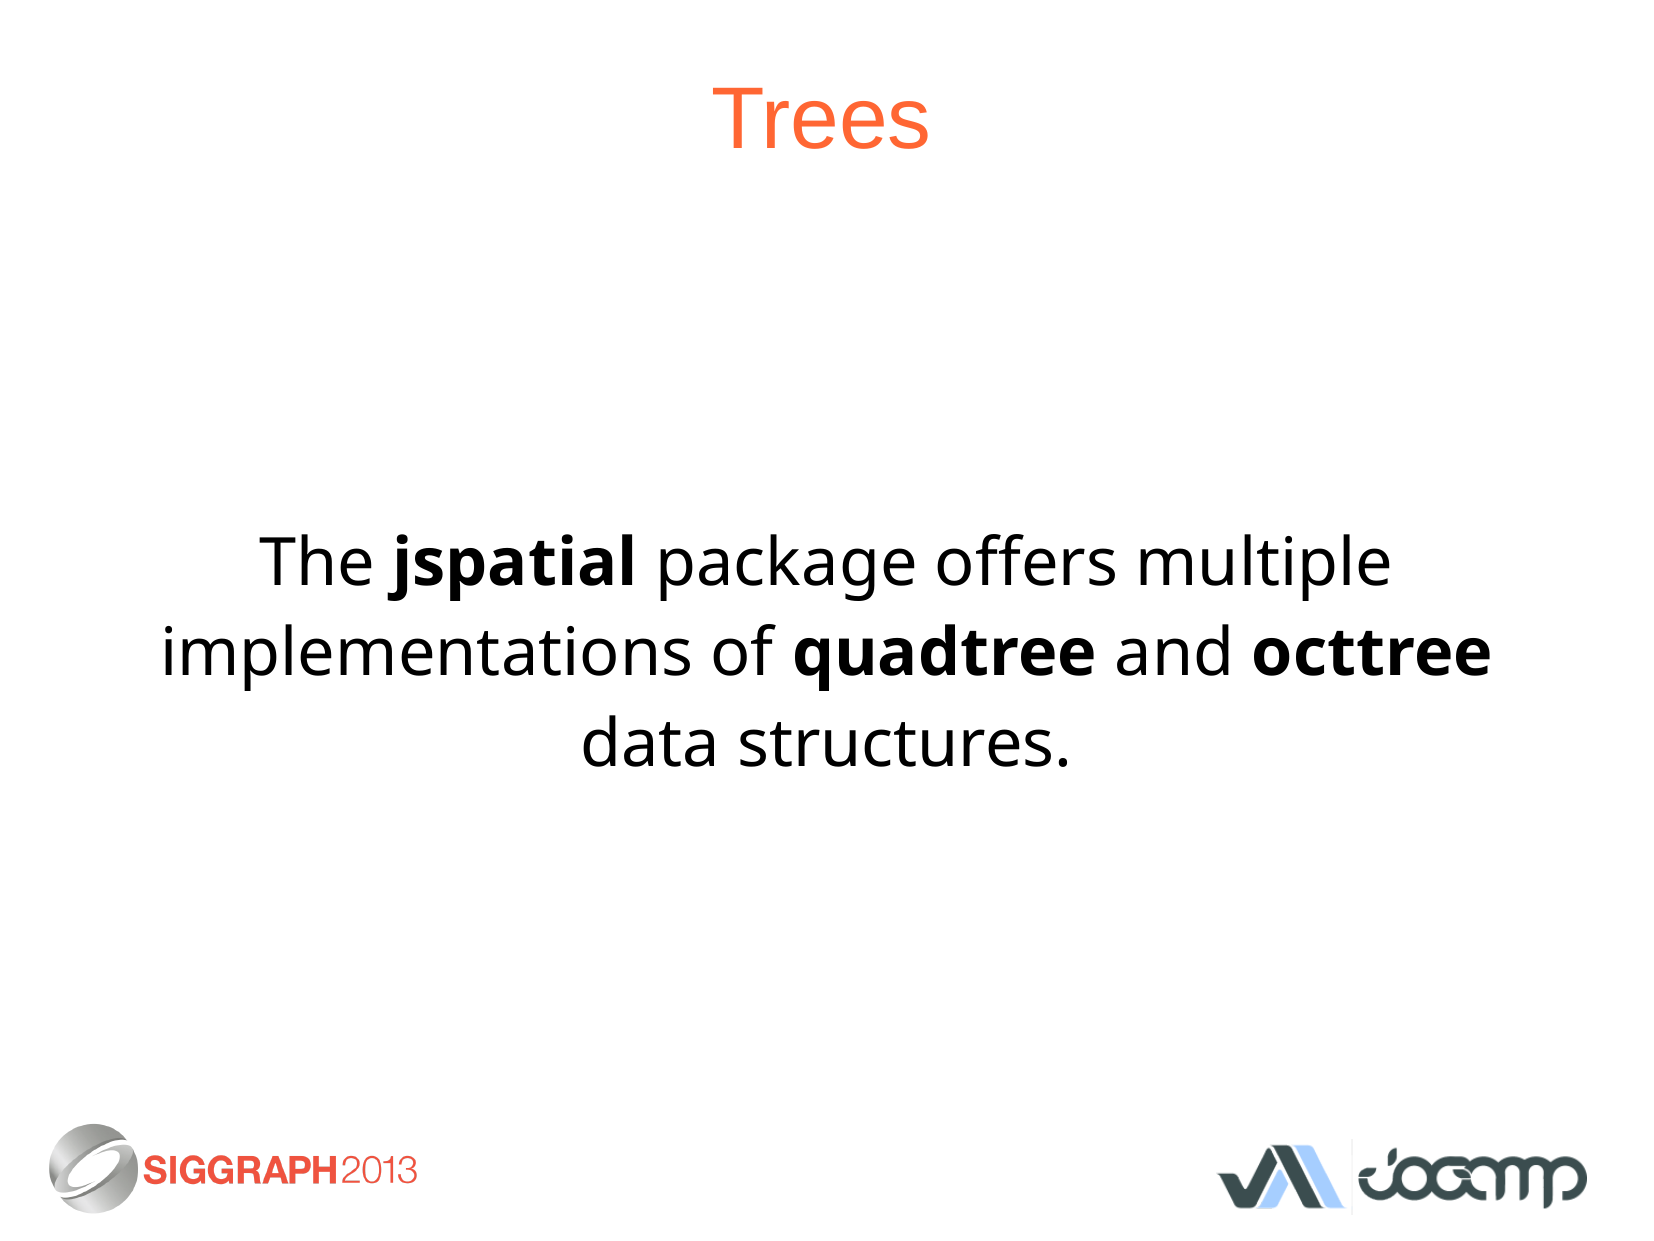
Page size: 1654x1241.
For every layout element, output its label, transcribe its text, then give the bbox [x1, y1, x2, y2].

title Trees [68, 49, 1576, 188]
subtitle The jspatial package offers multiple implementations of quadtree and octtree data structures. [82, 290, 1571, 1010]
picture [1215, 1139, 1587, 1215]
picture [45, 1122, 421, 1215]
